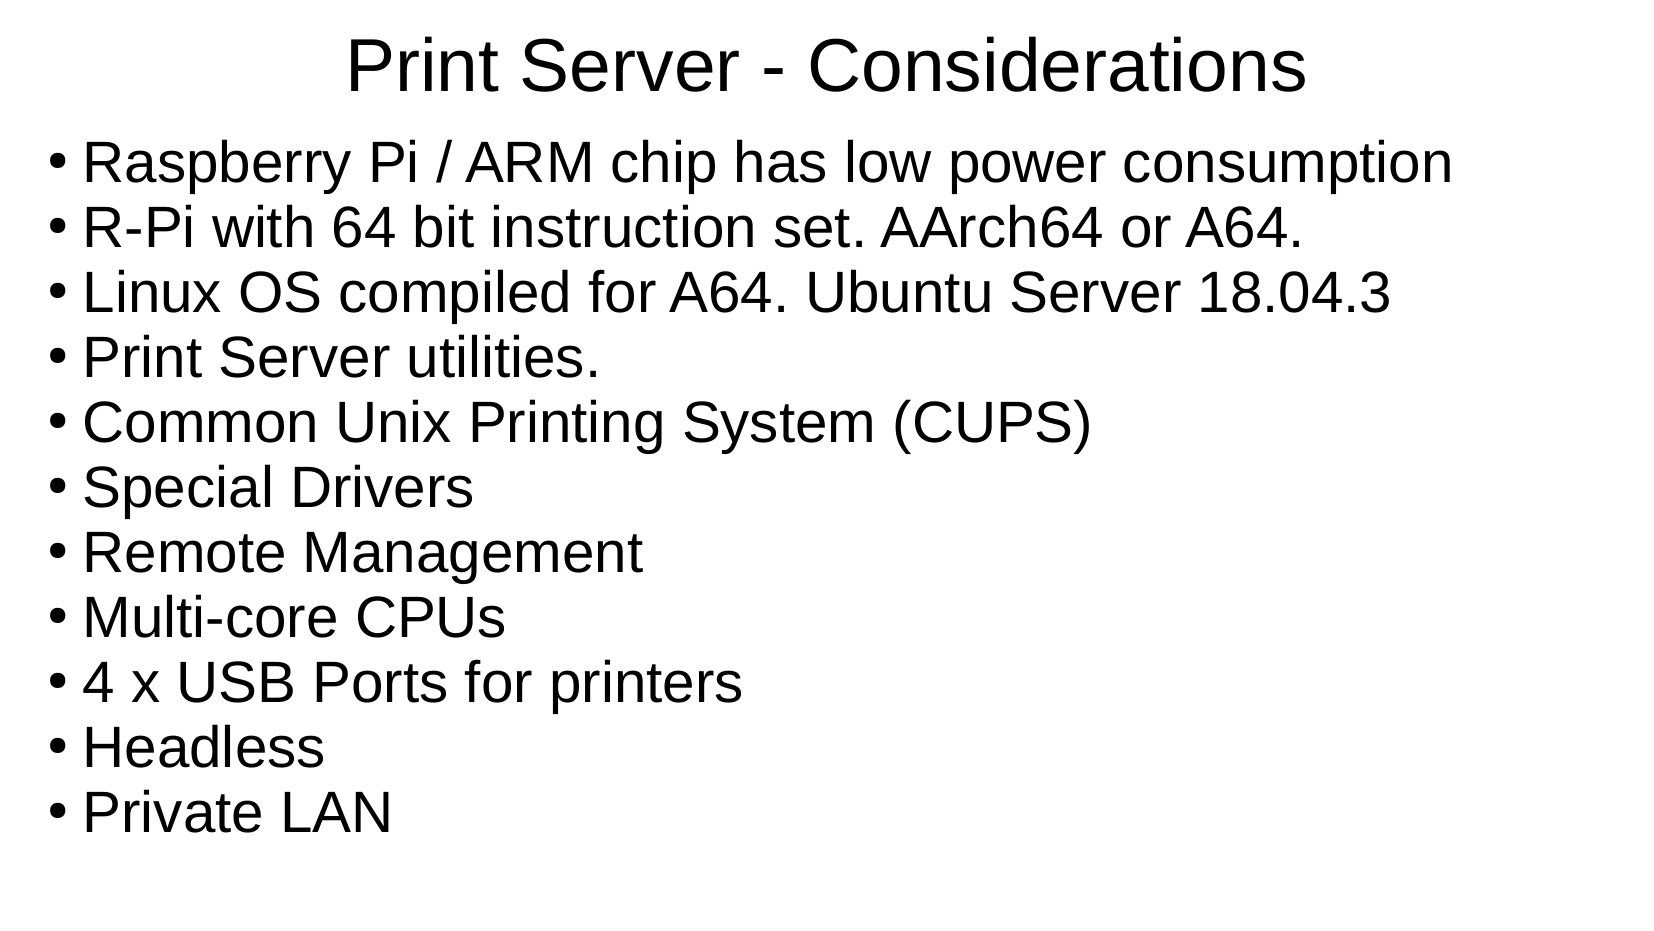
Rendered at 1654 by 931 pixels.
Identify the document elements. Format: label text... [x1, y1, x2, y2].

subtitle Raspberry Pi / ARM chip has low power consumption R-Pi with 64 bit instruction set. AArch64 or A64. Linux OS compiled for A64. Ubuntu Server 18.04.3 Print Server utilities. Common Unix Printing System (CUPS) Special Drivers Remote Management Multi-core CPUs 4 x USB Ports for printers Headless Private LAN [47, 129, 1595, 846]
title Print Server - Considerations [82, 23, 1571, 108]
